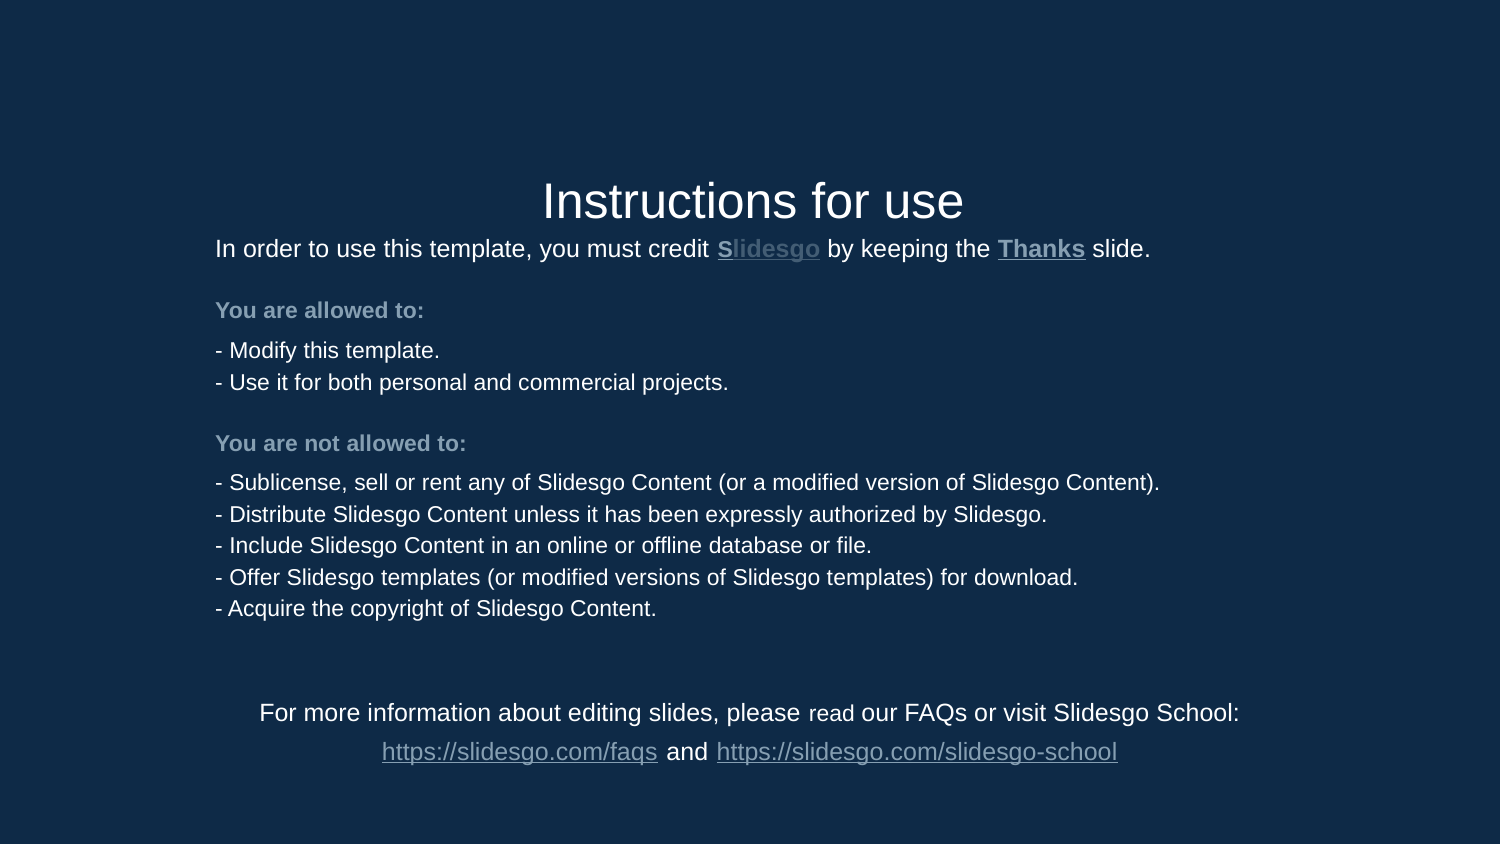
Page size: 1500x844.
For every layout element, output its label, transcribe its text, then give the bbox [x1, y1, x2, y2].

list For more information about editing slides, please read our FAQs or visit Slidesgo School: https://slidesgo.com/faqs and https://slidesgo.com/slidesgo-school [171, 676, 1328, 749]
list In order to use this template, you must credit Slidesgo by keeping the Thanks slide. You are allowed to: - Modify this template. - Use it for both personal and commercial projects. You are not allowed to: - Sublicense, sell or rent any of Slidesgo Content (or a modified version of Slidesgo Content). - Distribute Slidesgo Content unless it has been expressly authorized by Slidesgo. - Include Slidesgo Content in an online or offline database or file. - Offer Slidesgo templates (or modified versions of Slidesgo templates) for download. - Acquire the copyright of Slidesgo Content. [200, 213, 1357, 286]
title Instructions for use [175, 153, 1332, 233]
